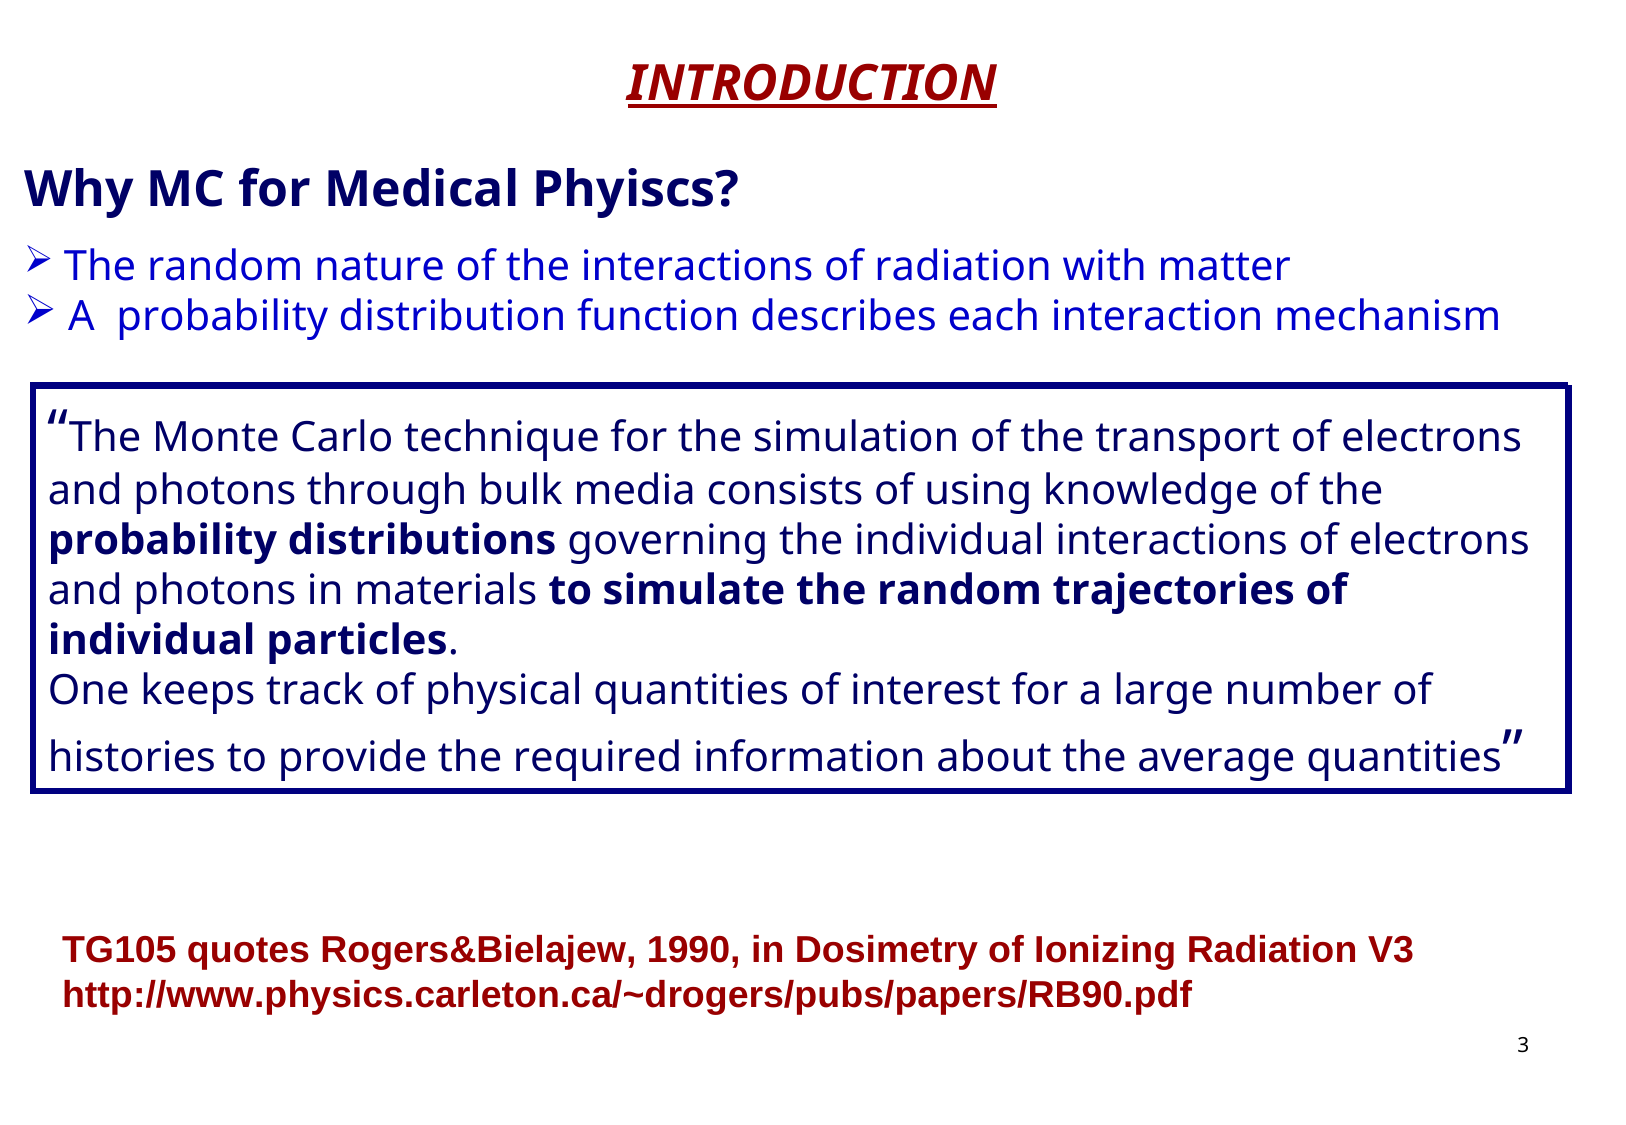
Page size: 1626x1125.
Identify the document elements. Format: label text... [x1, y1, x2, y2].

text_box “The Monte Carlo technique for the simulation of the transport of electrons and photons through bulk media consists of using knowledge of the probability distributions governing the individual interactions of electrons and photons in materials to simulate the random trajectories of individual particles. One keeps track of physical quantities of interest for a large number of histories to provide the required information about the average quantities” [33, 385, 1569, 791]
text_box INTRODUCTION [127, 42, 1498, 119]
text_box TG105 quotes Rogers&Bielajew, 1990, in Dosimetry of Ionizing Radiation V3 http://www.physics.carleton.ca/~drogers/pubs/papers/RB90.pdf [47, 916, 1605, 1023]
text_box Why MC for Medical Phyiscs? The random nature of the interactions of radiation with matter A probability distribution function describes each interaction mechanism [9, 148, 1626, 347]
